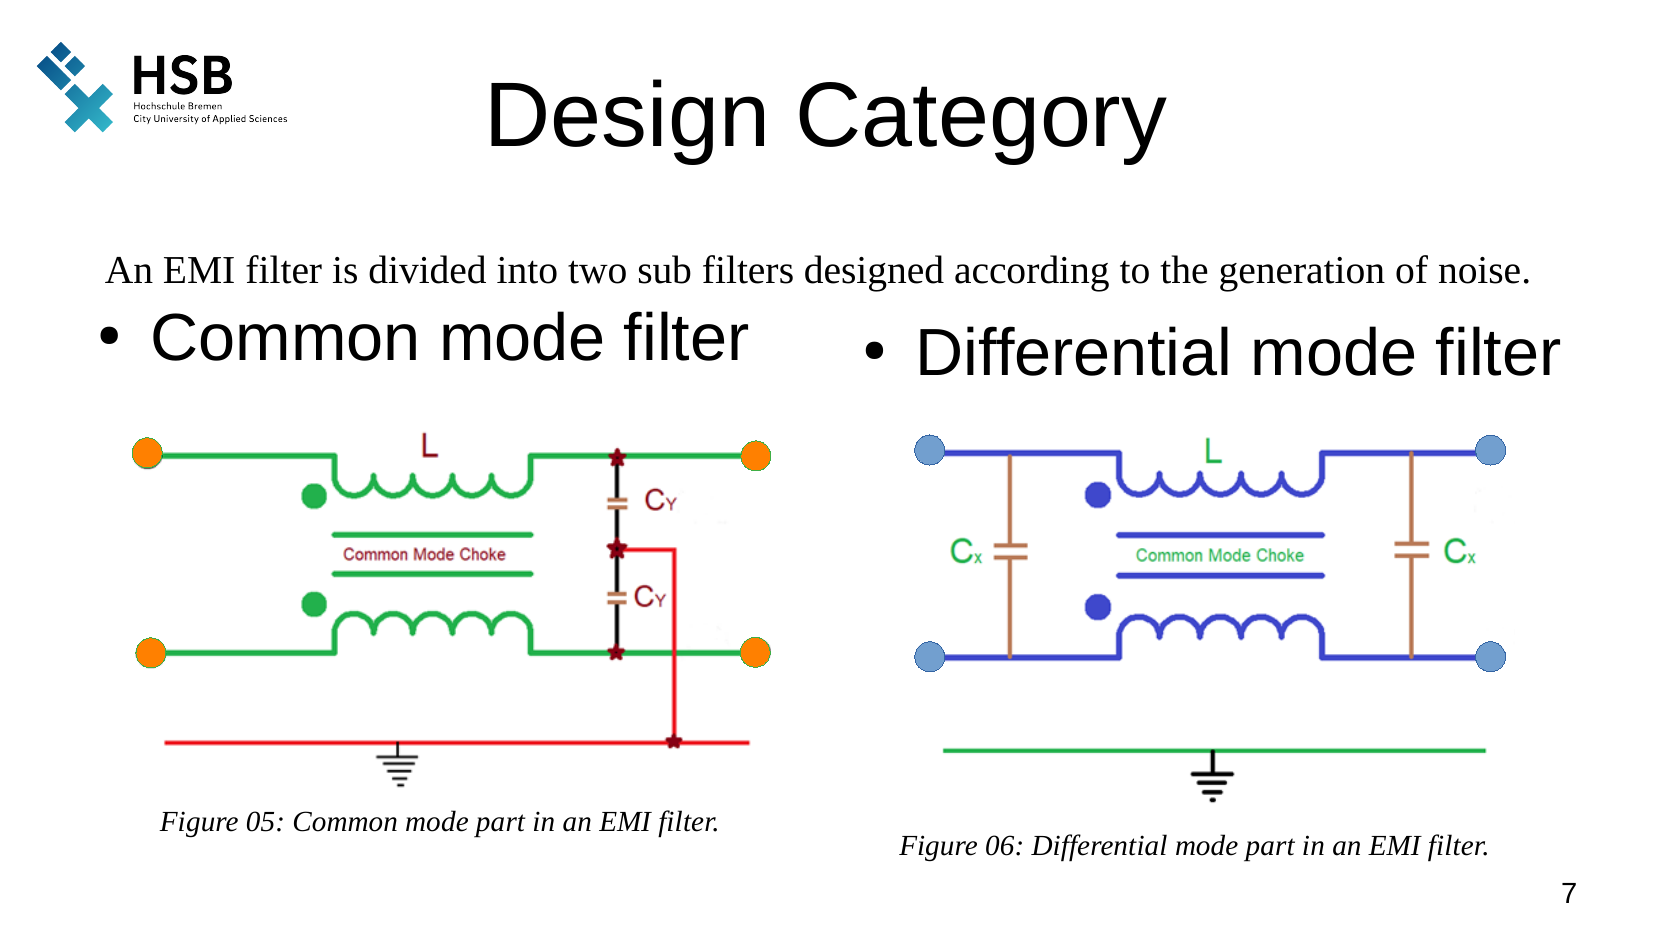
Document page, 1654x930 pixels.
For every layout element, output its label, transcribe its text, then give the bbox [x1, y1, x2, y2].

text_box Figure 06: Differential mode part in an EMI filter. [884, 821, 1506, 869]
picture [26, 23, 297, 149]
text_box An EMI filter is divided into two sub filters designed according to the generation of noise. [89, 241, 1633, 300]
list Common mode filter [79, 299, 806, 816]
text_box [740, 637, 771, 668]
text_box [132, 437, 163, 468]
text_box Figure 05: Common mode part in an EMI filter. [145, 798, 736, 846]
text_box [1475, 641, 1506, 672]
text_box [135, 637, 167, 668]
title Design Category [82, 37, 1571, 193]
picture [884, 414, 1515, 804]
text_box [1475, 435, 1506, 466]
text_box [740, 440, 771, 471]
text_box <number> [1546, 870, 1653, 926]
text_box [914, 434, 945, 466]
list Differential mode filter [844, 314, 1571, 822]
text_box [914, 641, 945, 672]
picture [109, 408, 801, 799]
